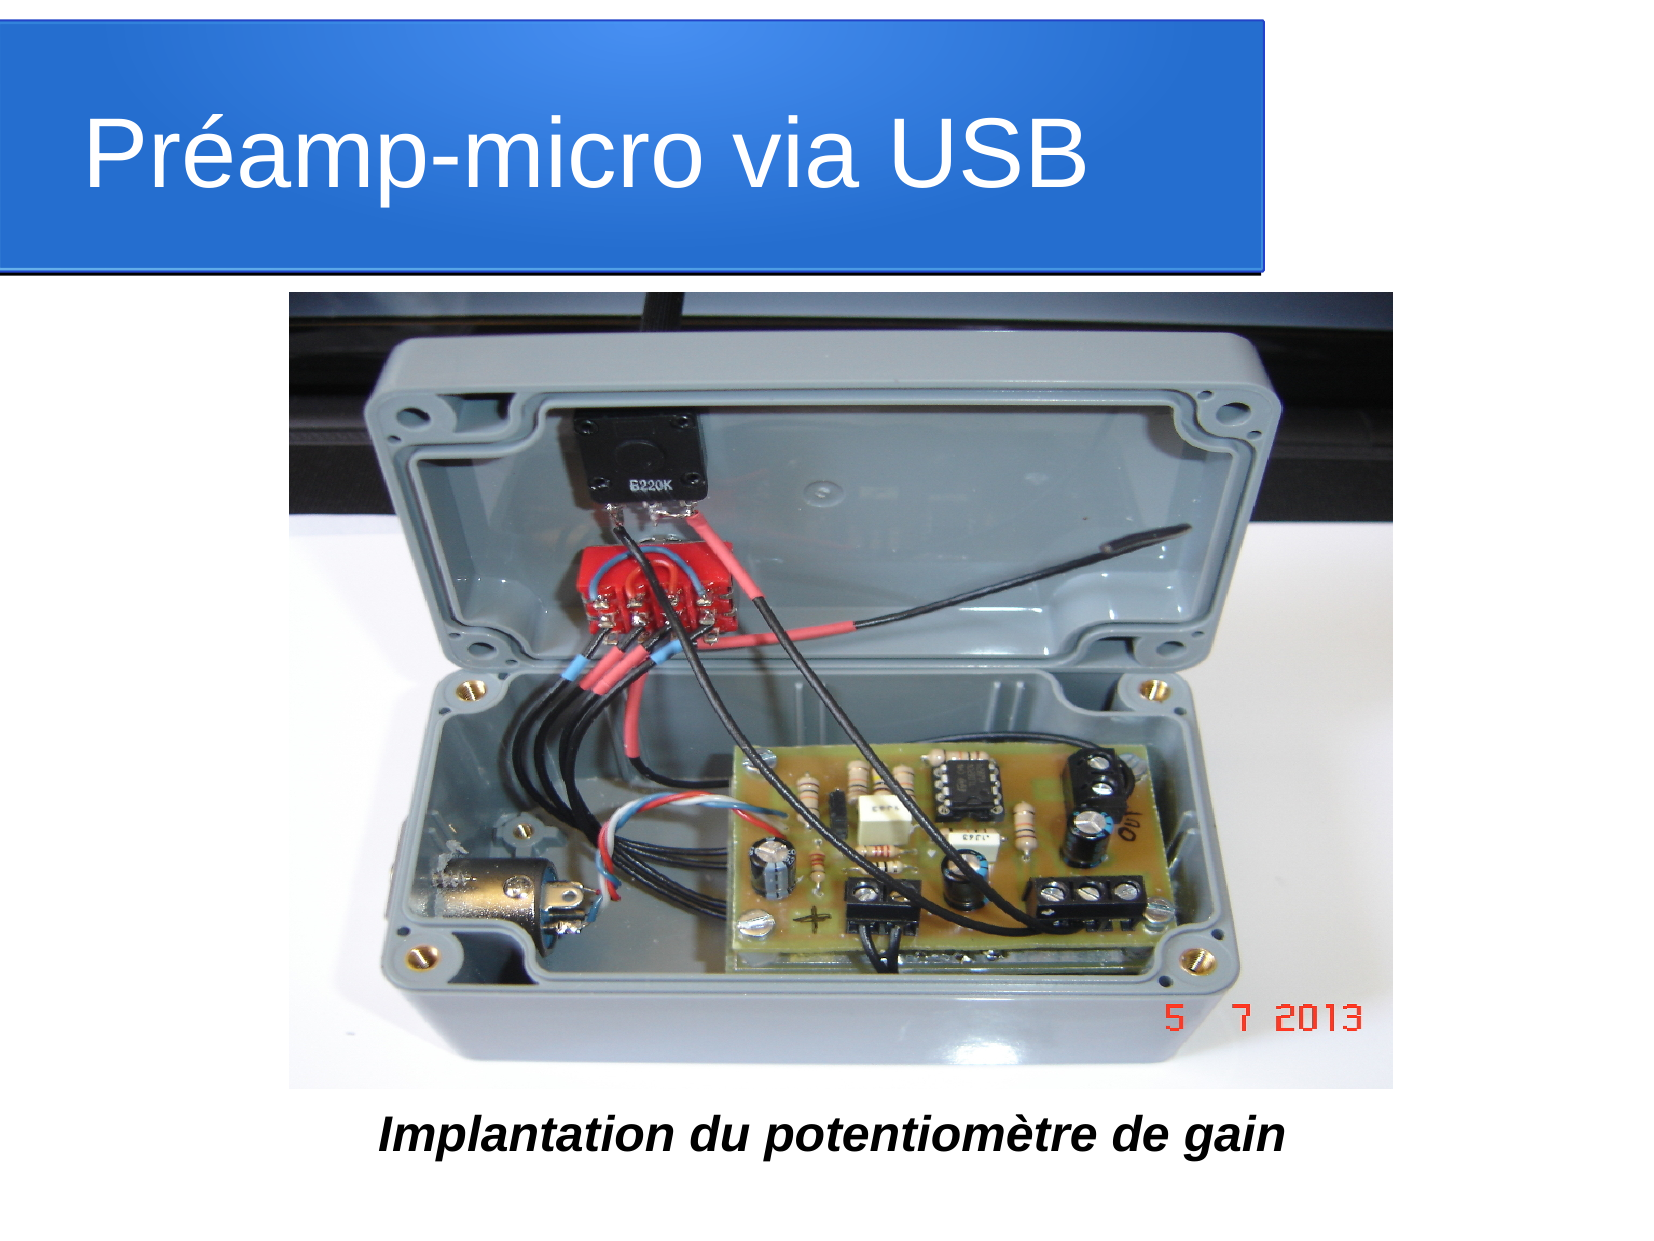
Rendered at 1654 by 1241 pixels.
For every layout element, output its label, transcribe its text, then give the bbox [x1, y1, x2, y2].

text_box Implantation du potentiomètre de gain [307, 1098, 1359, 1169]
picture [289, 292, 1393, 1089]
title Préamp-micro via USB [82, 49, 1250, 257]
